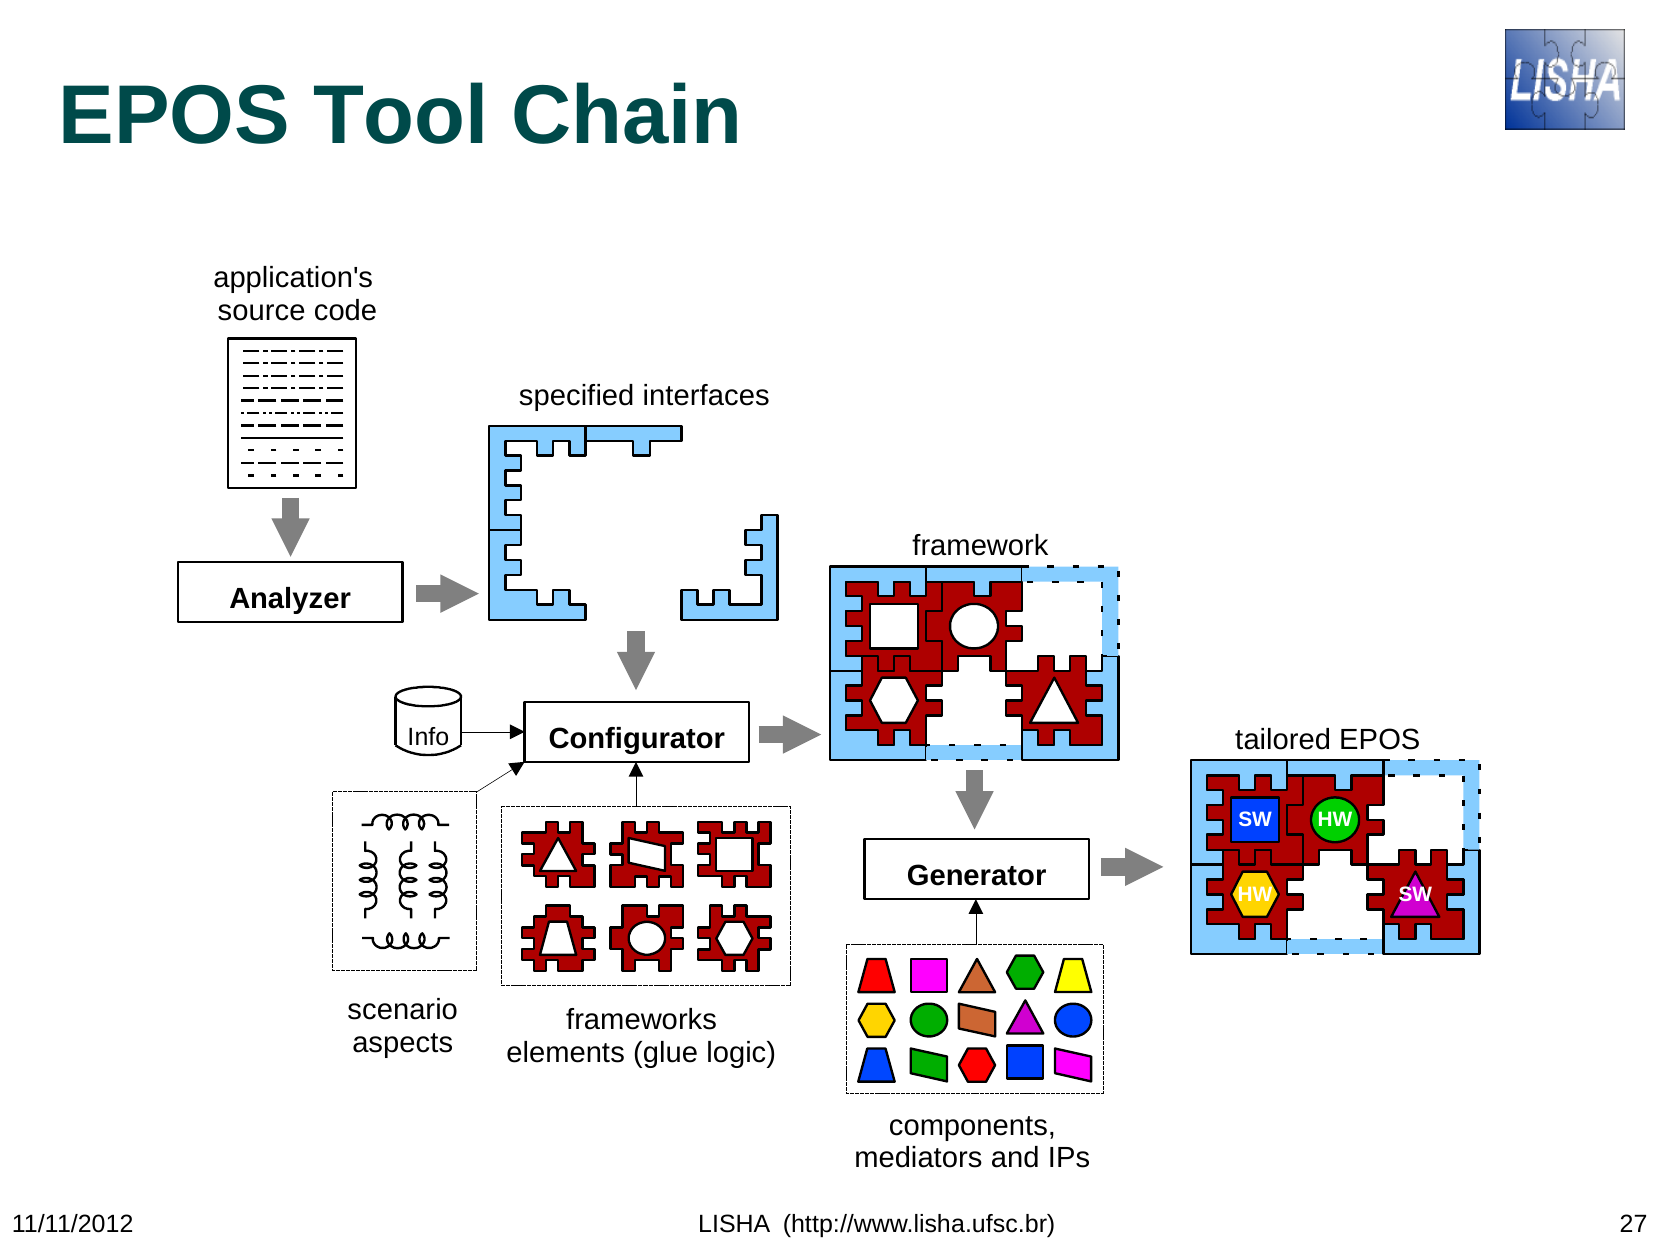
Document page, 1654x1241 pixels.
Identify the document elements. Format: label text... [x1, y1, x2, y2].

text_box [698, 905, 771, 971]
text_box Analyzer [199, 574, 381, 621]
text_box [489, 427, 682, 620]
text_box SW [1231, 797, 1279, 842]
text_box scenario aspects [319, 985, 487, 1082]
text_box application's source code [177, 254, 418, 350]
text_box specified interfaces [474, 371, 815, 427]
text_box tailored EPOS [1197, 715, 1459, 771]
text_box [858, 1048, 895, 1082]
text_box frameworks elements (glue logic) [478, 995, 806, 1092]
text_box [830, 566, 1119, 760]
text_box components, mediators and IPs [825, 1101, 1120, 1197]
text_box [858, 1003, 895, 1037]
text_box [1055, 1048, 1092, 1082]
text_box HW [1311, 797, 1359, 843]
title EPOS Tool Chain [58, 11, 1463, 219]
text_box [858, 958, 895, 993]
text_box framework [881, 521, 1080, 566]
text_box [958, 1048, 996, 1082]
text_box [958, 958, 996, 993]
text_box [958, 1003, 996, 1037]
text_box [1191, 760, 1480, 955]
text_box [1055, 1003, 1092, 1037]
picture [1505, 29, 1625, 130]
text_box Info [387, 715, 470, 766]
text_box [1007, 1045, 1043, 1078]
text_box Generator [875, 900, 974, 907]
text_box [610, 905, 684, 971]
text_box [1055, 958, 1092, 993]
text_box [911, 959, 947, 992]
text_box Analyzer [199, 623, 381, 630]
text_box Generator [977, 900, 1079, 907]
text_box [1006, 955, 1044, 989]
text_box [521, 821, 595, 888]
text_box [1006, 1000, 1044, 1034]
text_box [910, 1048, 948, 1082]
text_box [910, 1003, 948, 1037]
text_box HW [1231, 871, 1279, 917]
text_box [521, 905, 595, 971]
text_box [681, 515, 778, 620]
text_box Generator [875, 851, 1079, 898]
text_box [610, 821, 684, 888]
text_box Configurator [512, 714, 762, 770]
text_box [698, 821, 771, 888]
